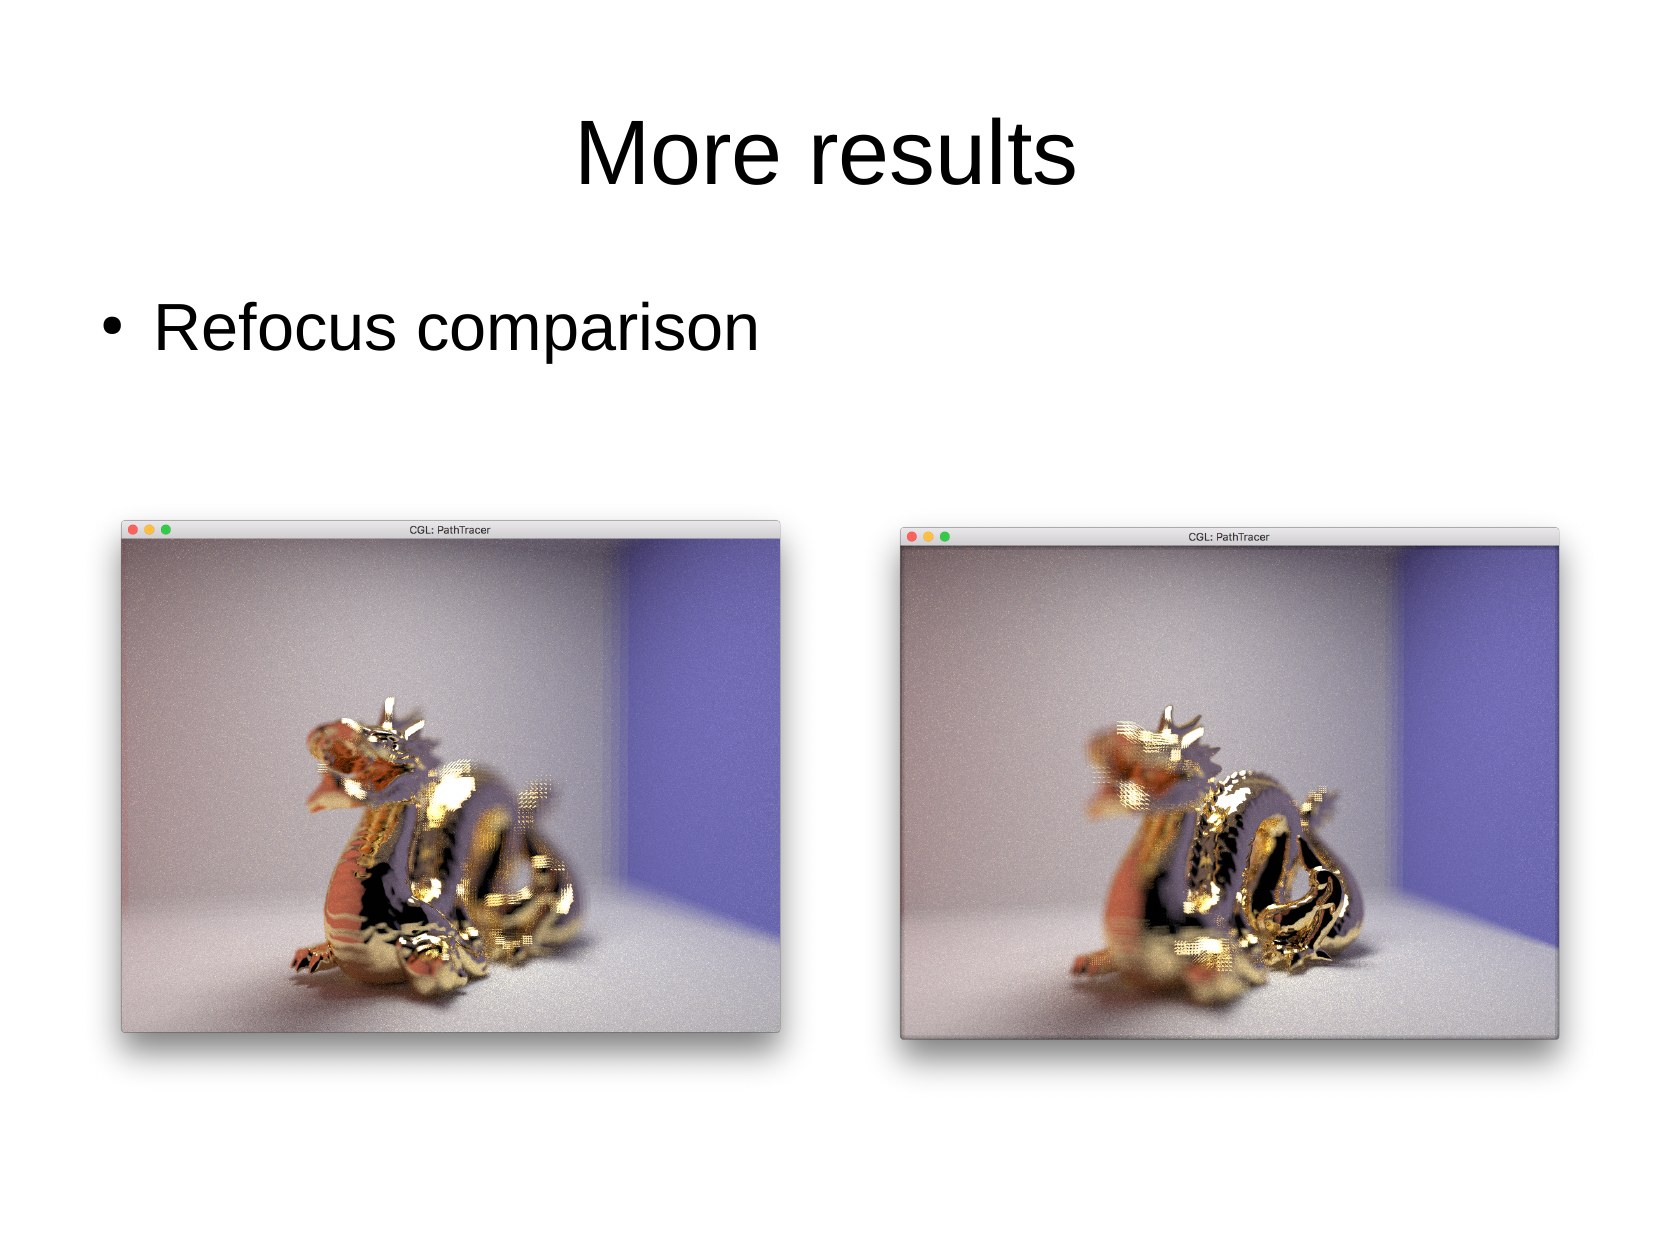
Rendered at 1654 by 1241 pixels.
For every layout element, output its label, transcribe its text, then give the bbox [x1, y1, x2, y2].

title More results [82, 49, 1571, 257]
picture [75, 494, 826, 1099]
picture [854, 501, 1605, 1105]
list Refocus comparison [82, 290, 1571, 1010]
